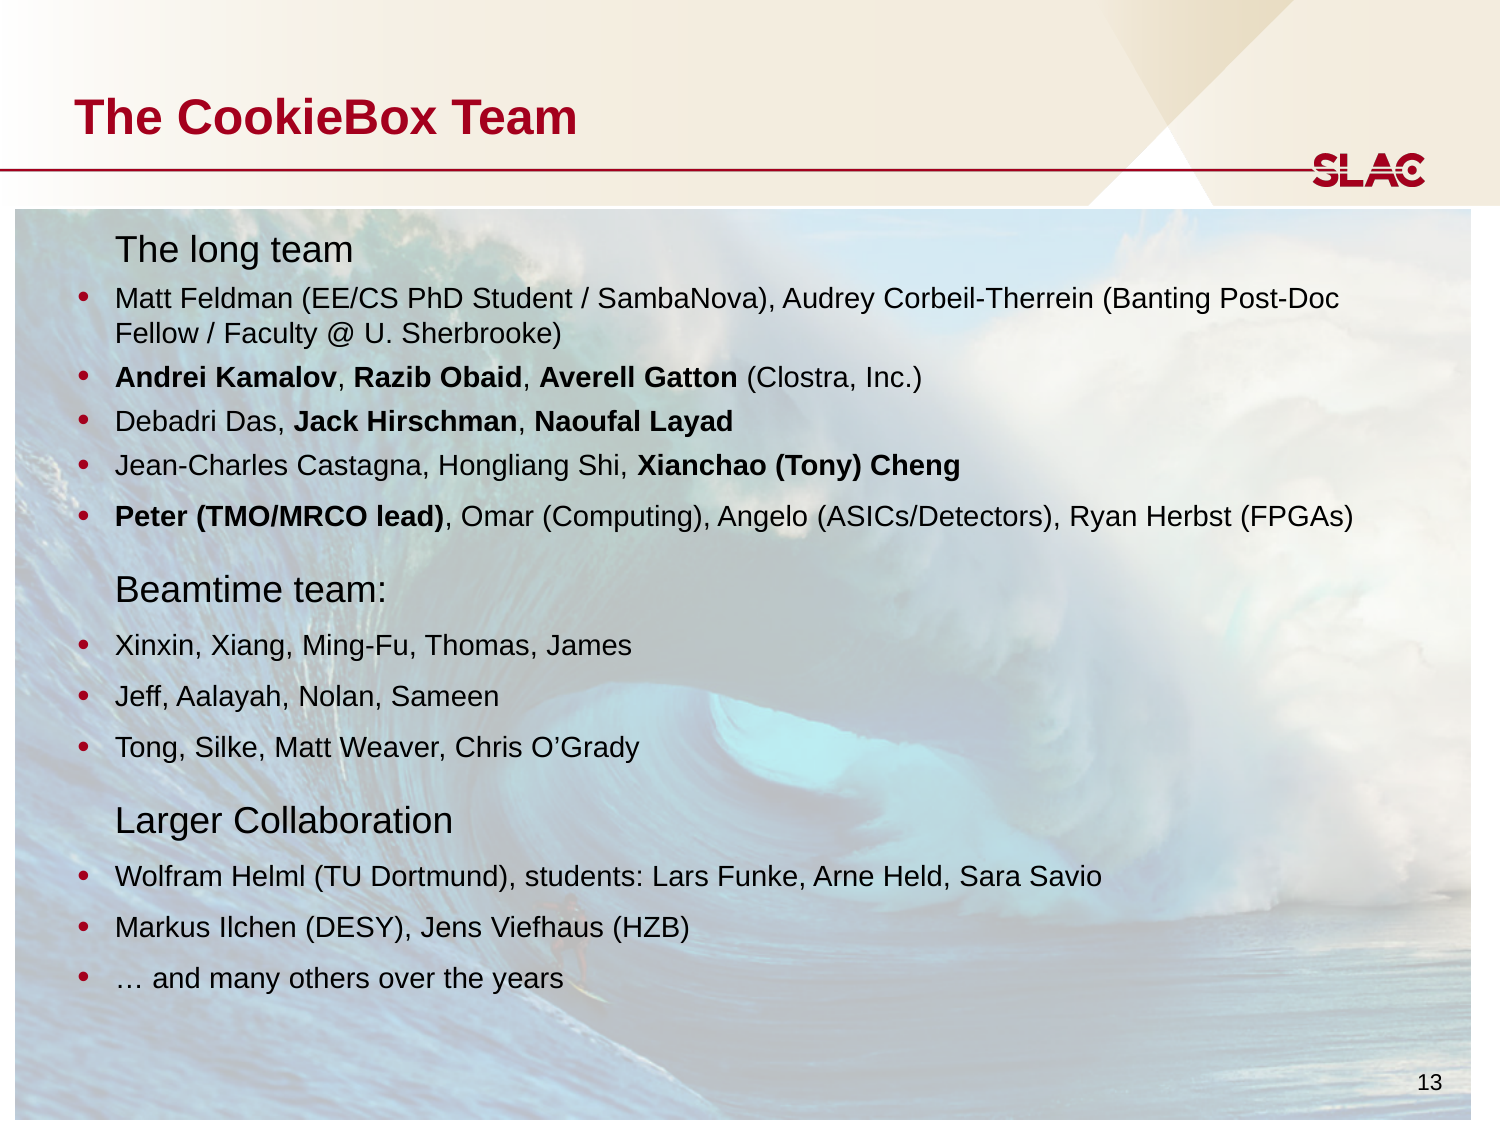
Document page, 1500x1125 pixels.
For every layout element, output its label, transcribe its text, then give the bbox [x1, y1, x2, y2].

title The CookieBox Team [74, 21, 1404, 145]
picture [0, 0, 1500, 206]
list The long team Matt Feldman (EE/CS PhD Student / SambaNova), Audrey Corbeil-Therrein (Banting Post-Doc Fellow / Faculty @ U. Sherbrooke) Andrei Kamalov, Razib Obaid, Averell Gatton (Clostra, Inc.) Debadri Das, Jack Hirschman, Naoufal Layad Jean-Charles Castagna, Hongliang Shi, Xianchao (Tony) Cheng Peter (TMO/MRCO lead), Omar (Computing), Angelo (ASICs/Detectors), Ryan Herbst (FPGAs) Beamtime team: Xinxin, Xiang, Ming-Fu, Thomas, James Jeff, Aalayah, Nolan, Sameen Tong, Silke, Matt Weaver, Chris O’Grady Larger Collaboration Wolfram Helml (TU Dortmund), students: Lars Funke, Arne Held, Sara Savio Markus Ilchen (DESY), Jens Viefhaus (HZB) … and many others over the years [30, 224, 1426, 1111]
slide_number 13 [1405, 1036, 1458, 1125]
picture [15, 209, 1471, 1120]
